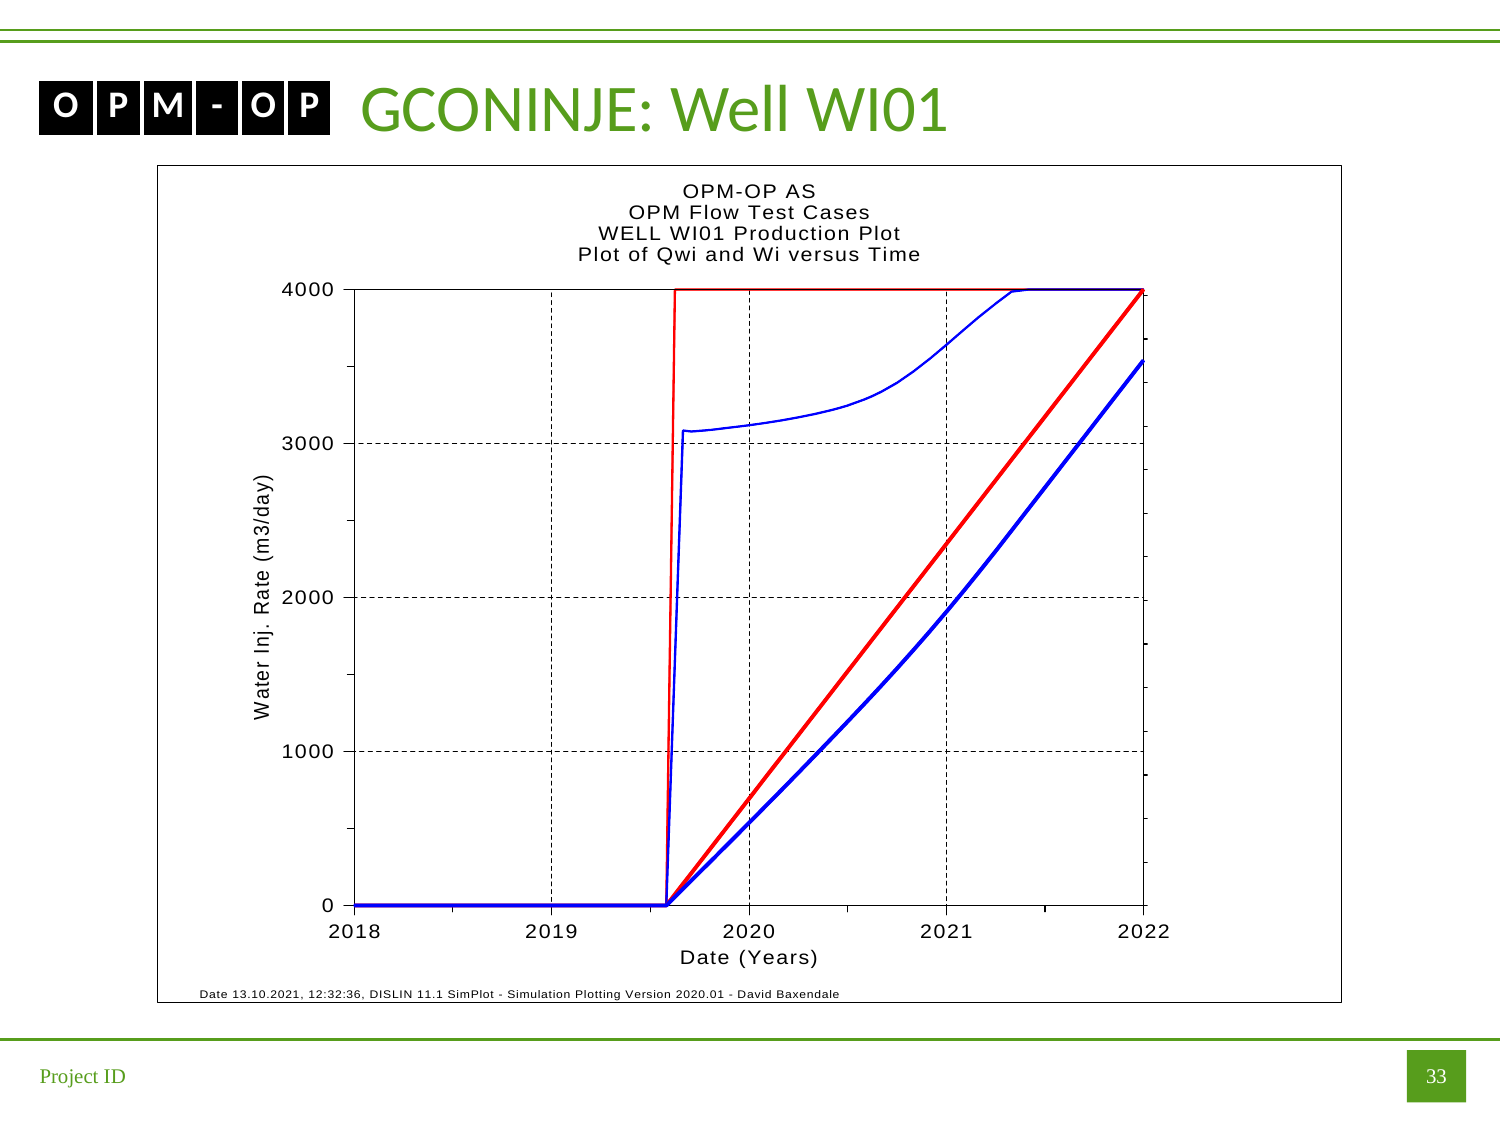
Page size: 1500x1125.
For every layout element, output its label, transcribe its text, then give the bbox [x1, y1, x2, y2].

title GCONINJE: Well wI01 [360, 77, 1425, 153]
picture [157, 165, 1343, 1004]
